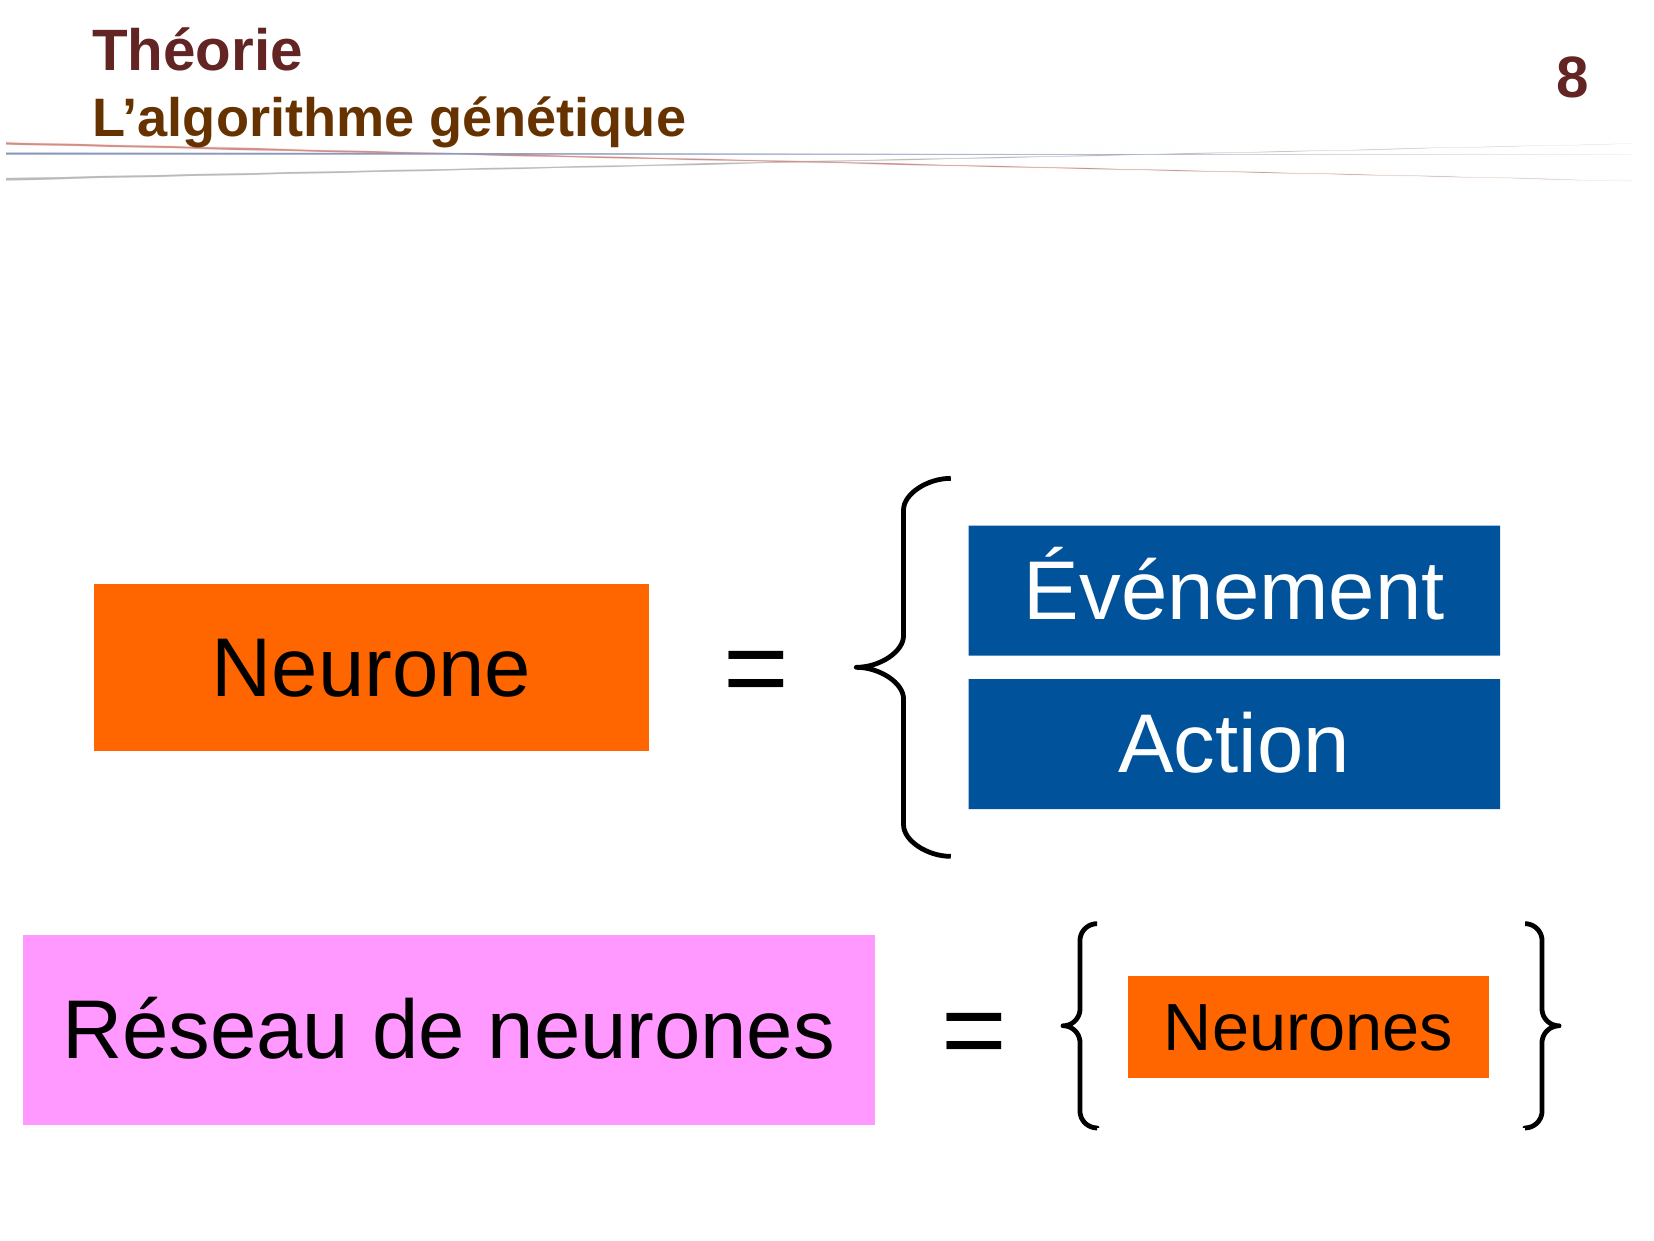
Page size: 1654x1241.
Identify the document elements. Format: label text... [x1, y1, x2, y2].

text_box = [708, 597, 805, 739]
picture [6, 133, 1632, 208]
title Théorie L’algorithme génétique [0, 11, 780, 130]
text_box = [927, 959, 1023, 1101]
text_box Réseau de neurones [23, 935, 875, 1125]
title 8 [1507, 15, 1638, 134]
text_box Action [968, 679, 1501, 810]
text_box Neurones [1128, 976, 1489, 1078]
text_box Neurone [94, 584, 649, 751]
text_box Événement [968, 525, 1501, 656]
